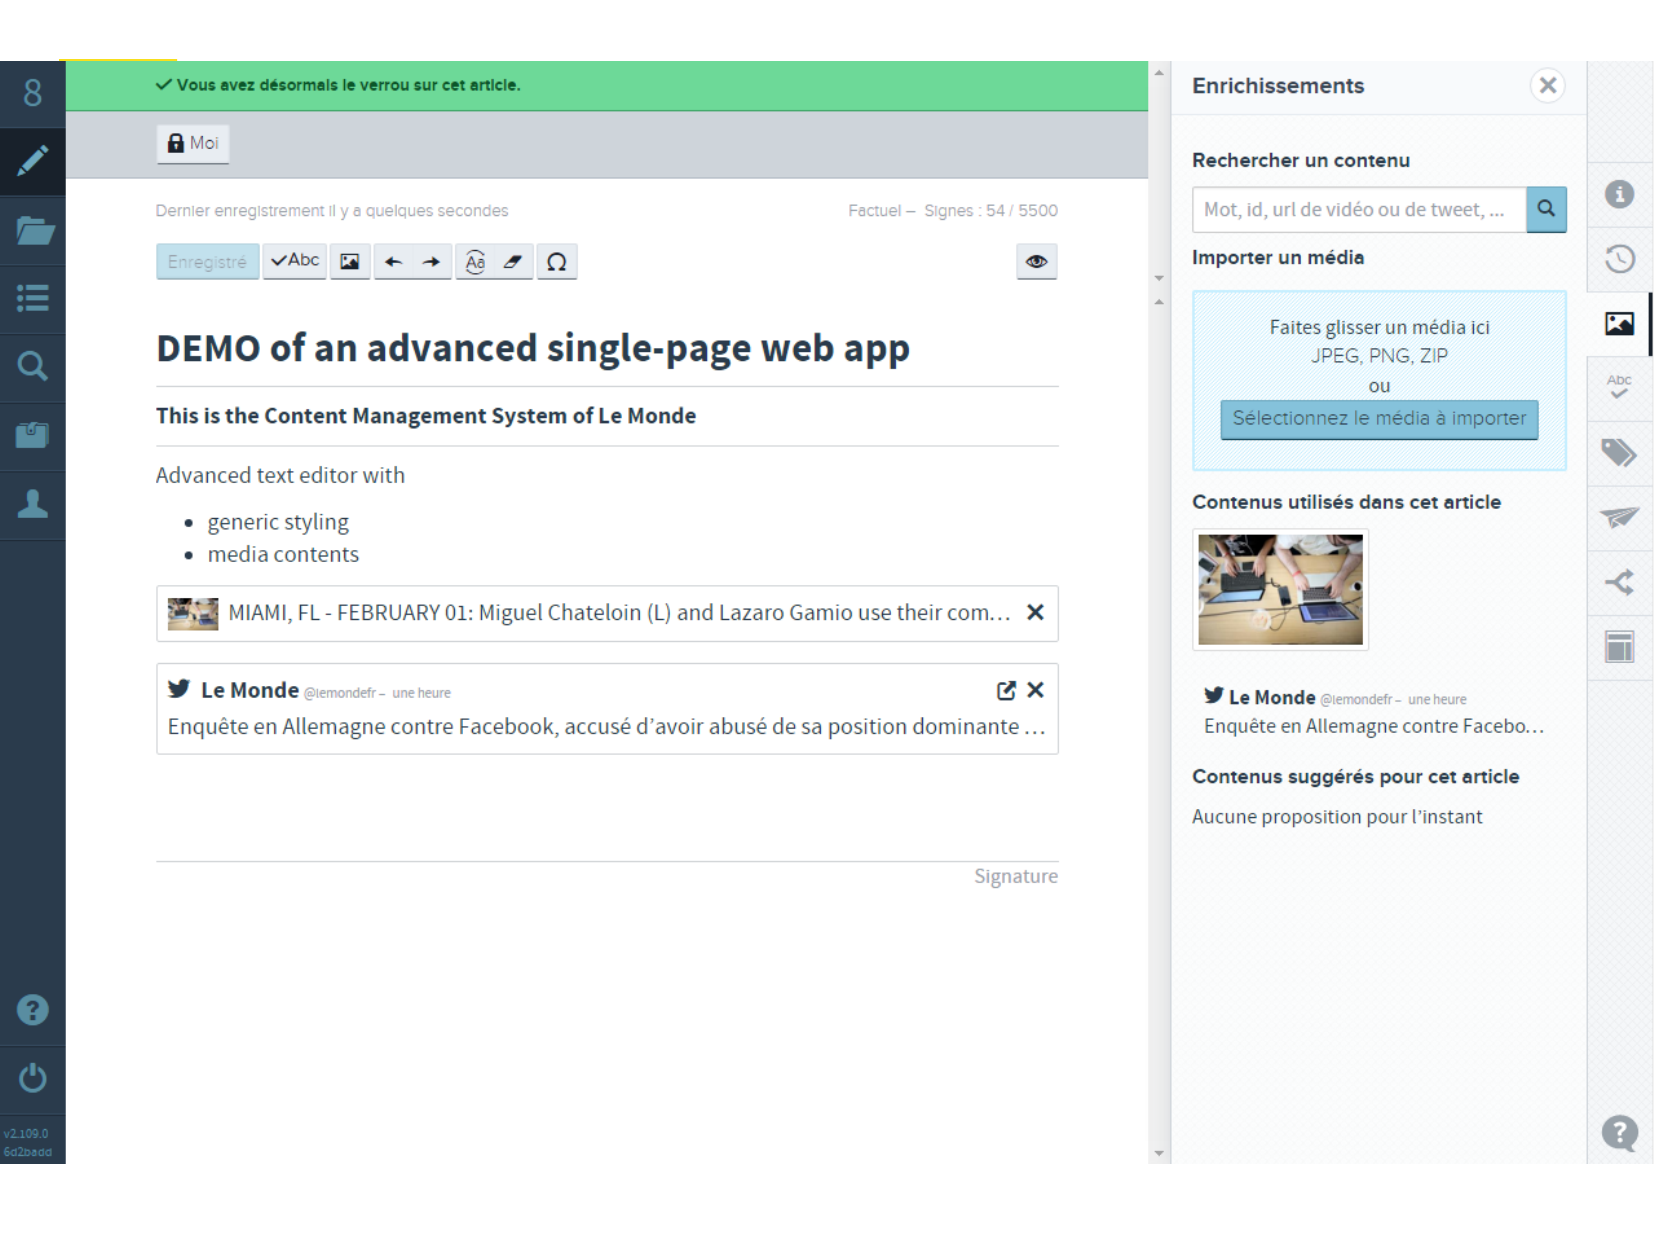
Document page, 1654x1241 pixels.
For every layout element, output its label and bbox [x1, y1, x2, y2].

picture [0, 61, 1654, 1164]
